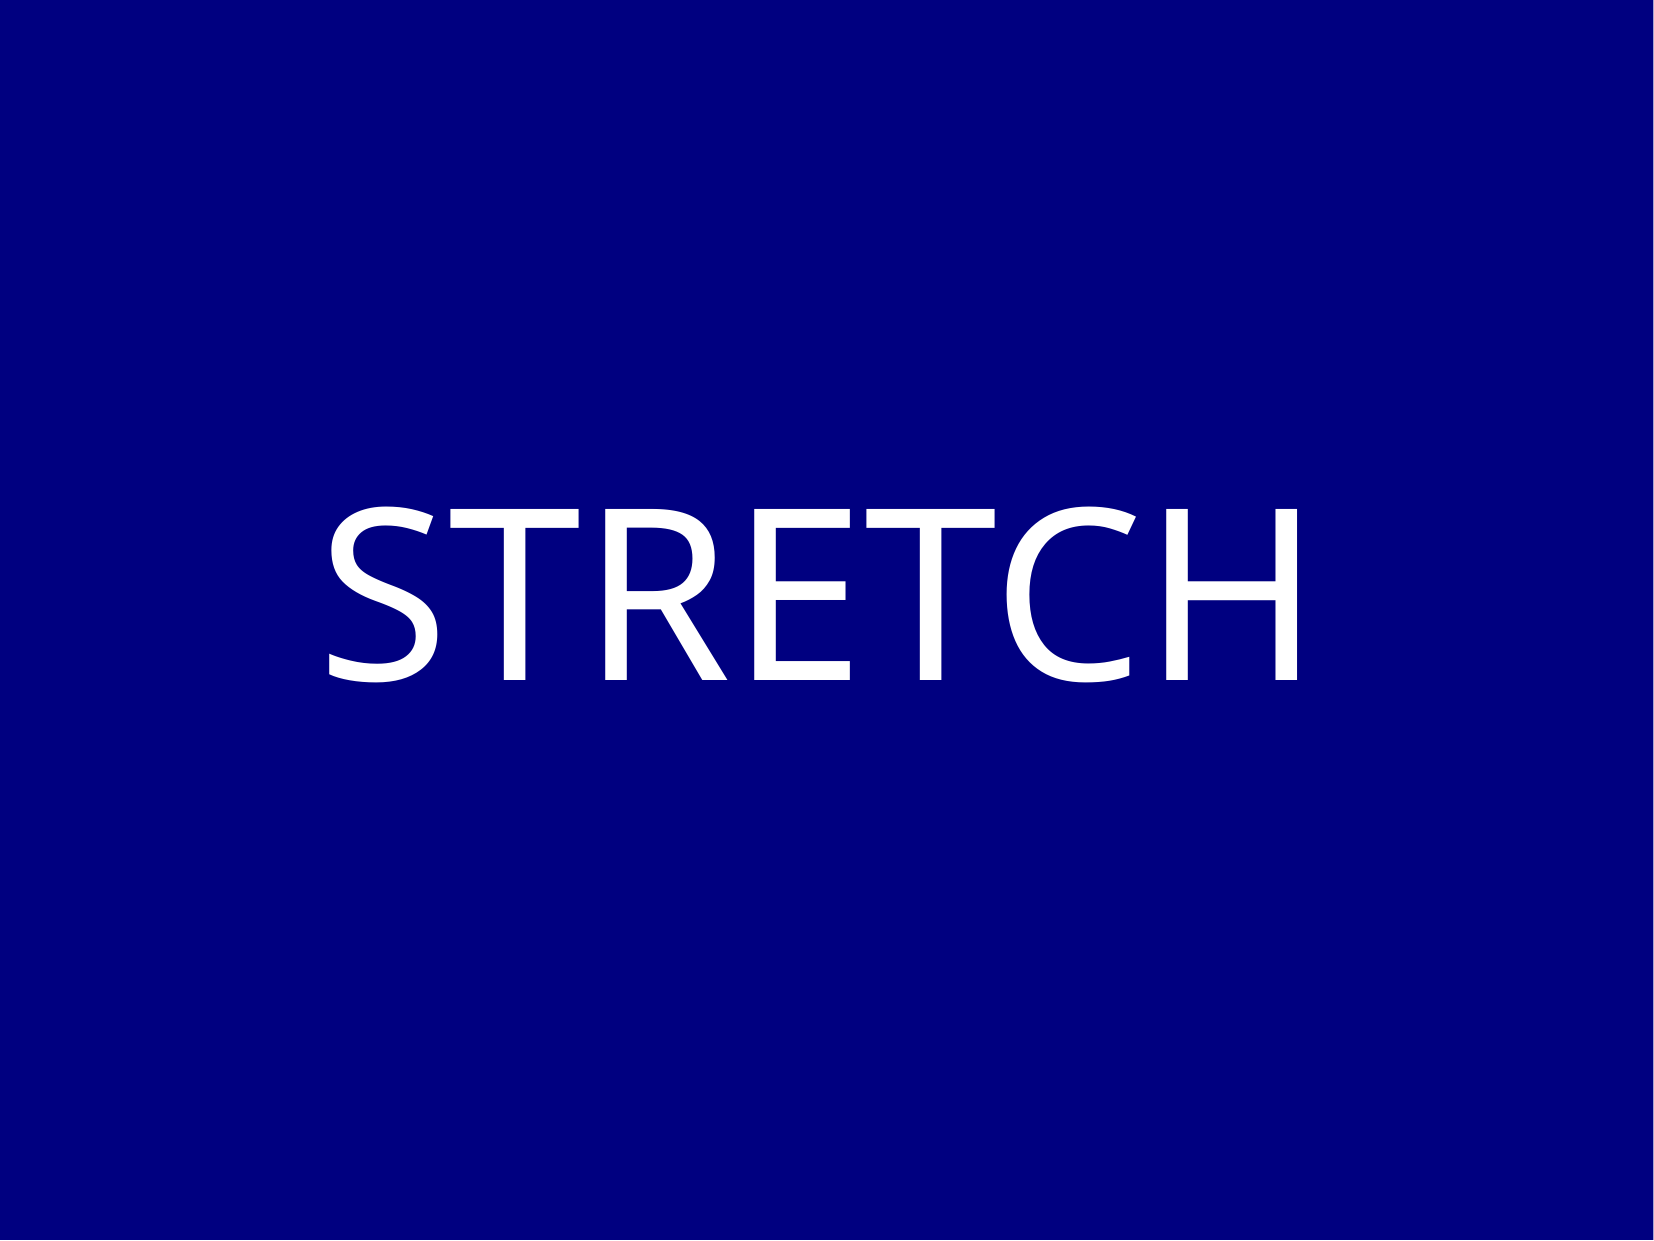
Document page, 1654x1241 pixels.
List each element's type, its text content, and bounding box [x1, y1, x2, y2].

text_box STRETCH [110, 58, 1529, 1118]
